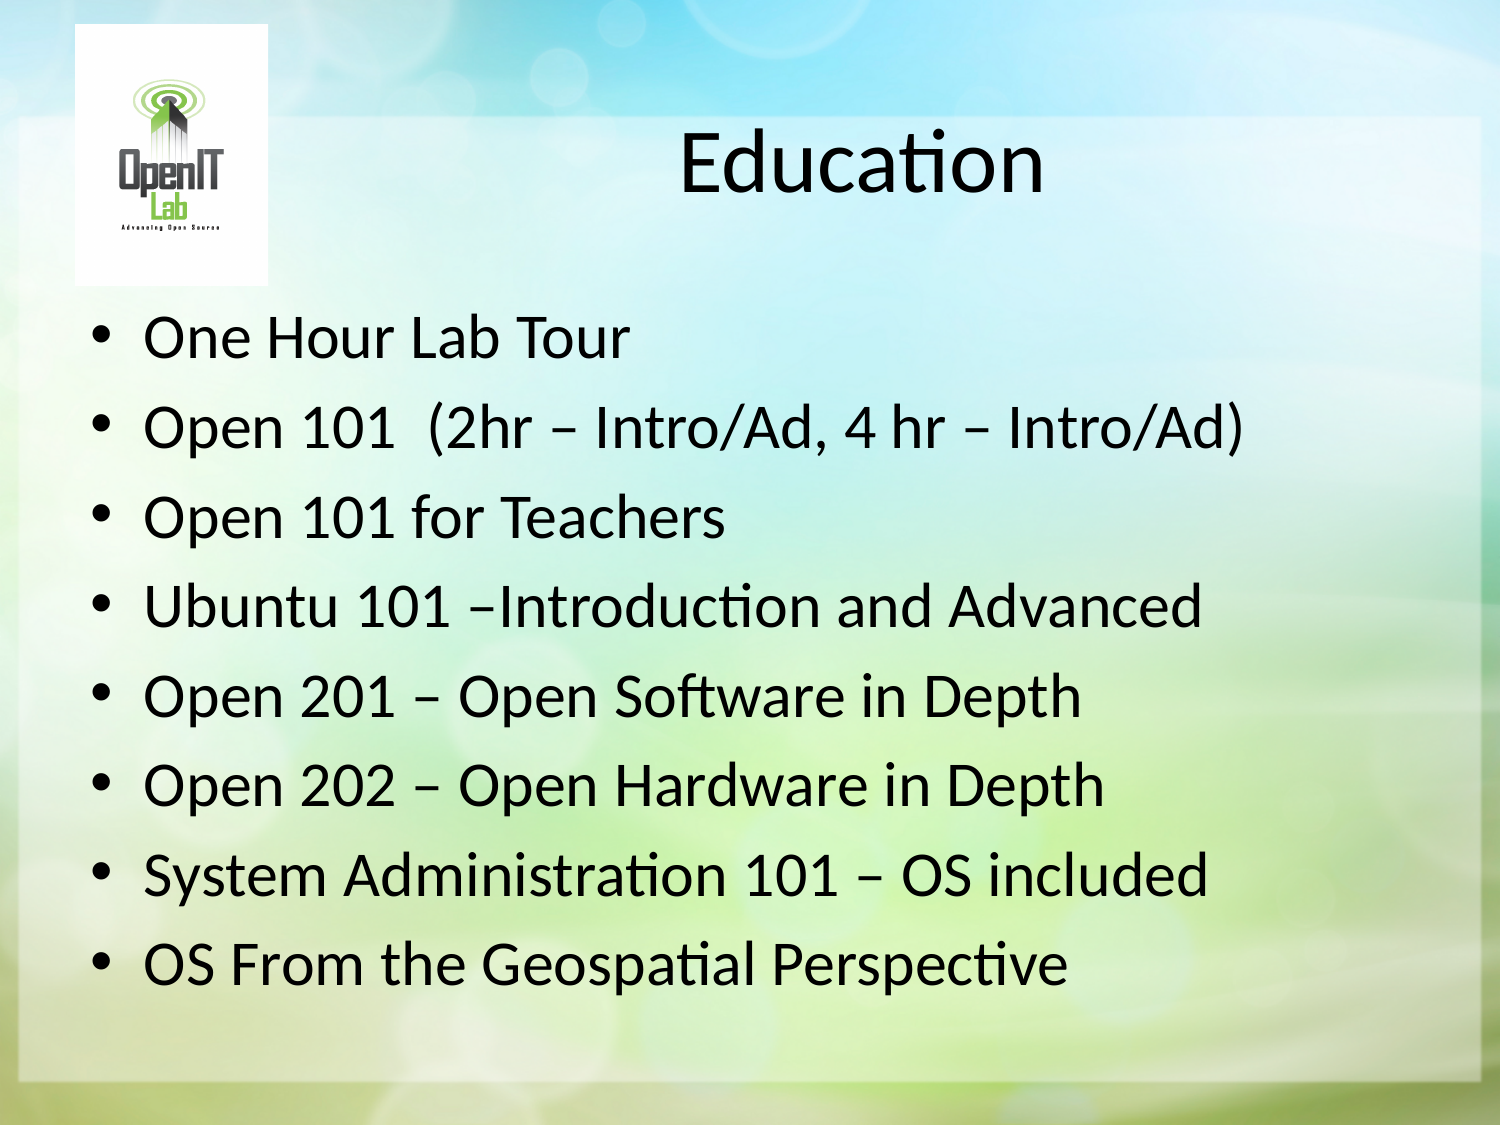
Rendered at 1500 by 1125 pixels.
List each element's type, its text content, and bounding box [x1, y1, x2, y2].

title Education [300, 62, 1425, 250]
list One Hour Lab Tour Open 101 (2hr – Intro/Ad, 4 hr – Intro/Ad) Open 101 for Teachers Ubuntu 101 –Introduction and Advanced Open 201 – Open Software in Depth Open 202 – Open Hardware in Depth System Administration 101 – OS included OS From the Geospatial Perspective [75, 287, 1425, 1013]
chart [75, 24, 269, 286]
picture [0, 0, 1500, 1125]
